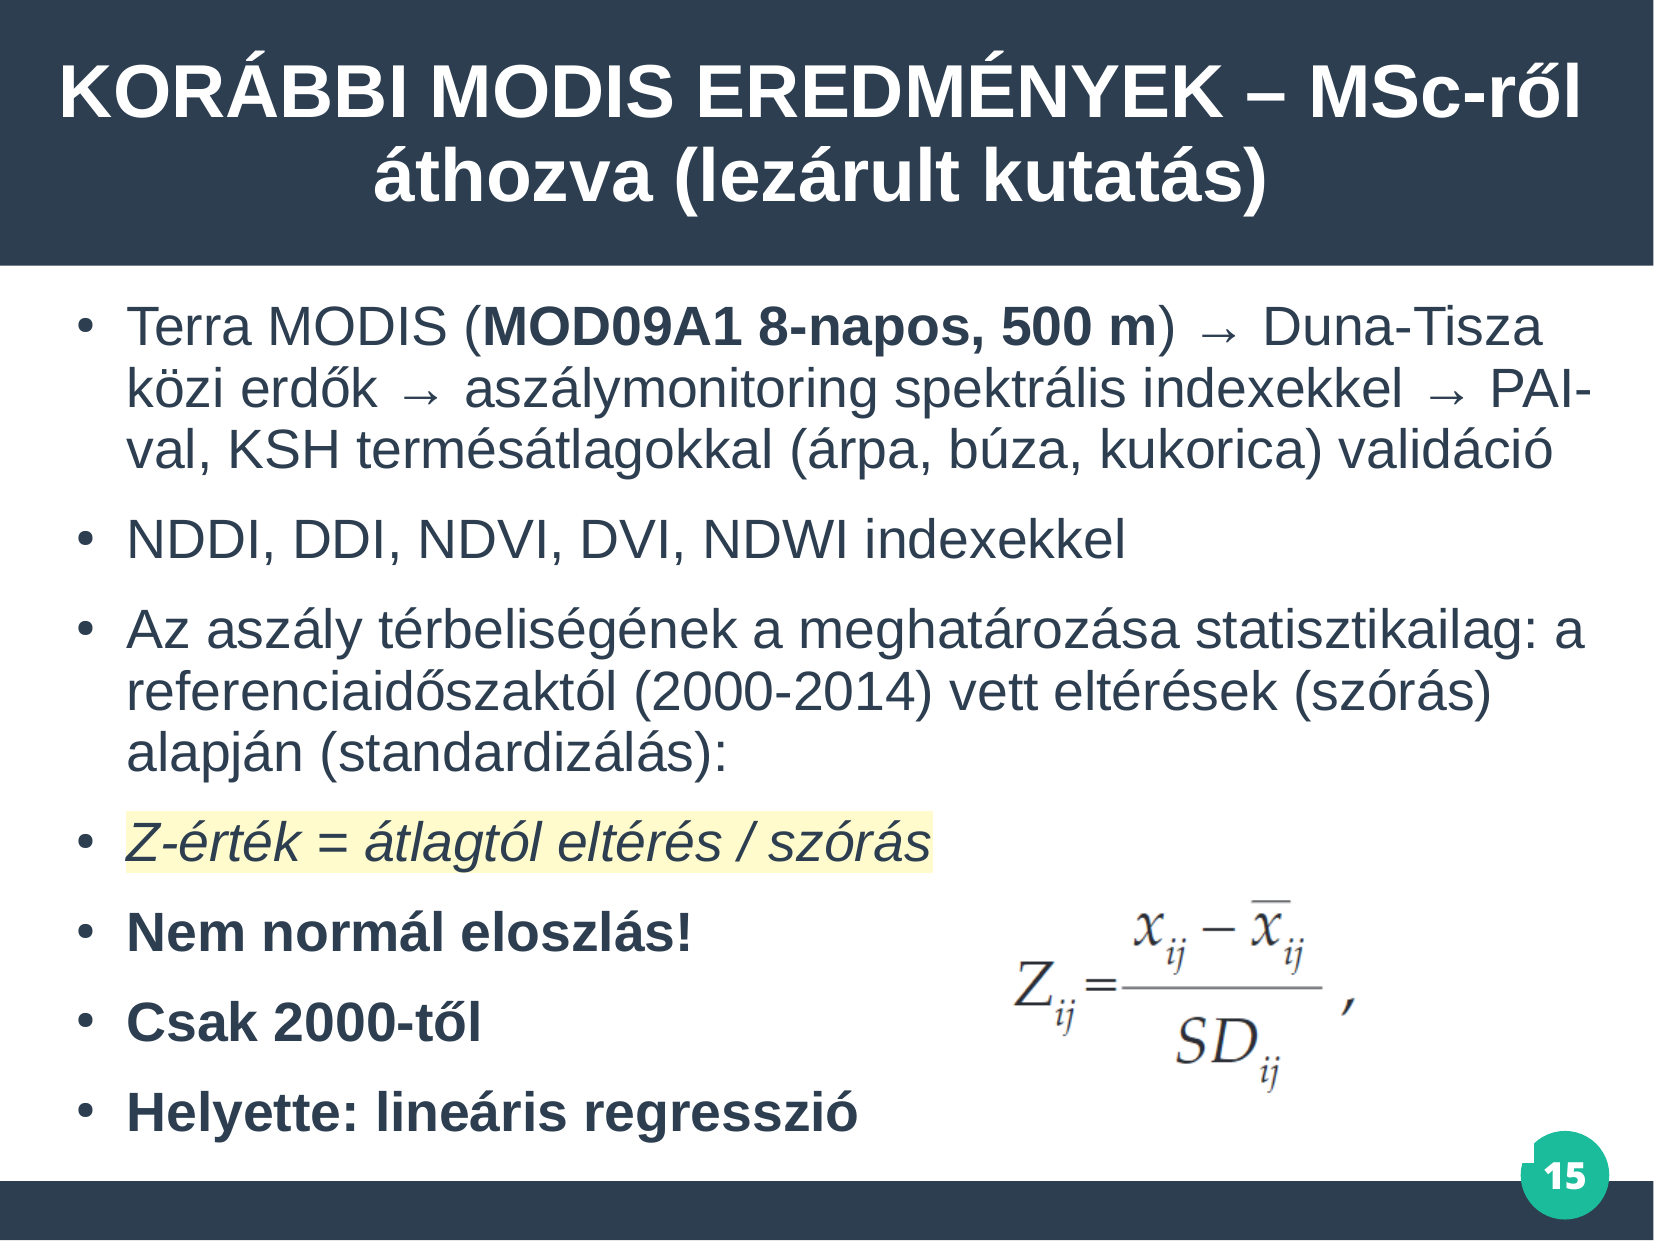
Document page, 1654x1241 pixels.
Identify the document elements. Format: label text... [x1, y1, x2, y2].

title KORÁBBI MODIS EREDMÉNYEK – MSc-ről áthozva (lezárult kutatás) [59, 49, 1595, 207]
list Terra MODIS (MOD09A1 8-napos, 500 m) → Duna-Tisza közi erdők → aszálymonitoring spektrális indexekkel → PAI-val, KSH termésátlagokkal (árpa, búza, kukorica) validáció NDDI, DDI, NDVI, DVI, NDWI indexekkel Az aszály térbeliségének a meghatározása statisztikailag: a referenciaidőszaktól (2000-2014) vett eltérések (szórás) alapján (standardizálás): Z-érték = átlagtól eltérés / szórás Nem normál eloszlás! Csak 2000-től Helyette: lineáris regresszió [59, 295, 1595, 1198]
